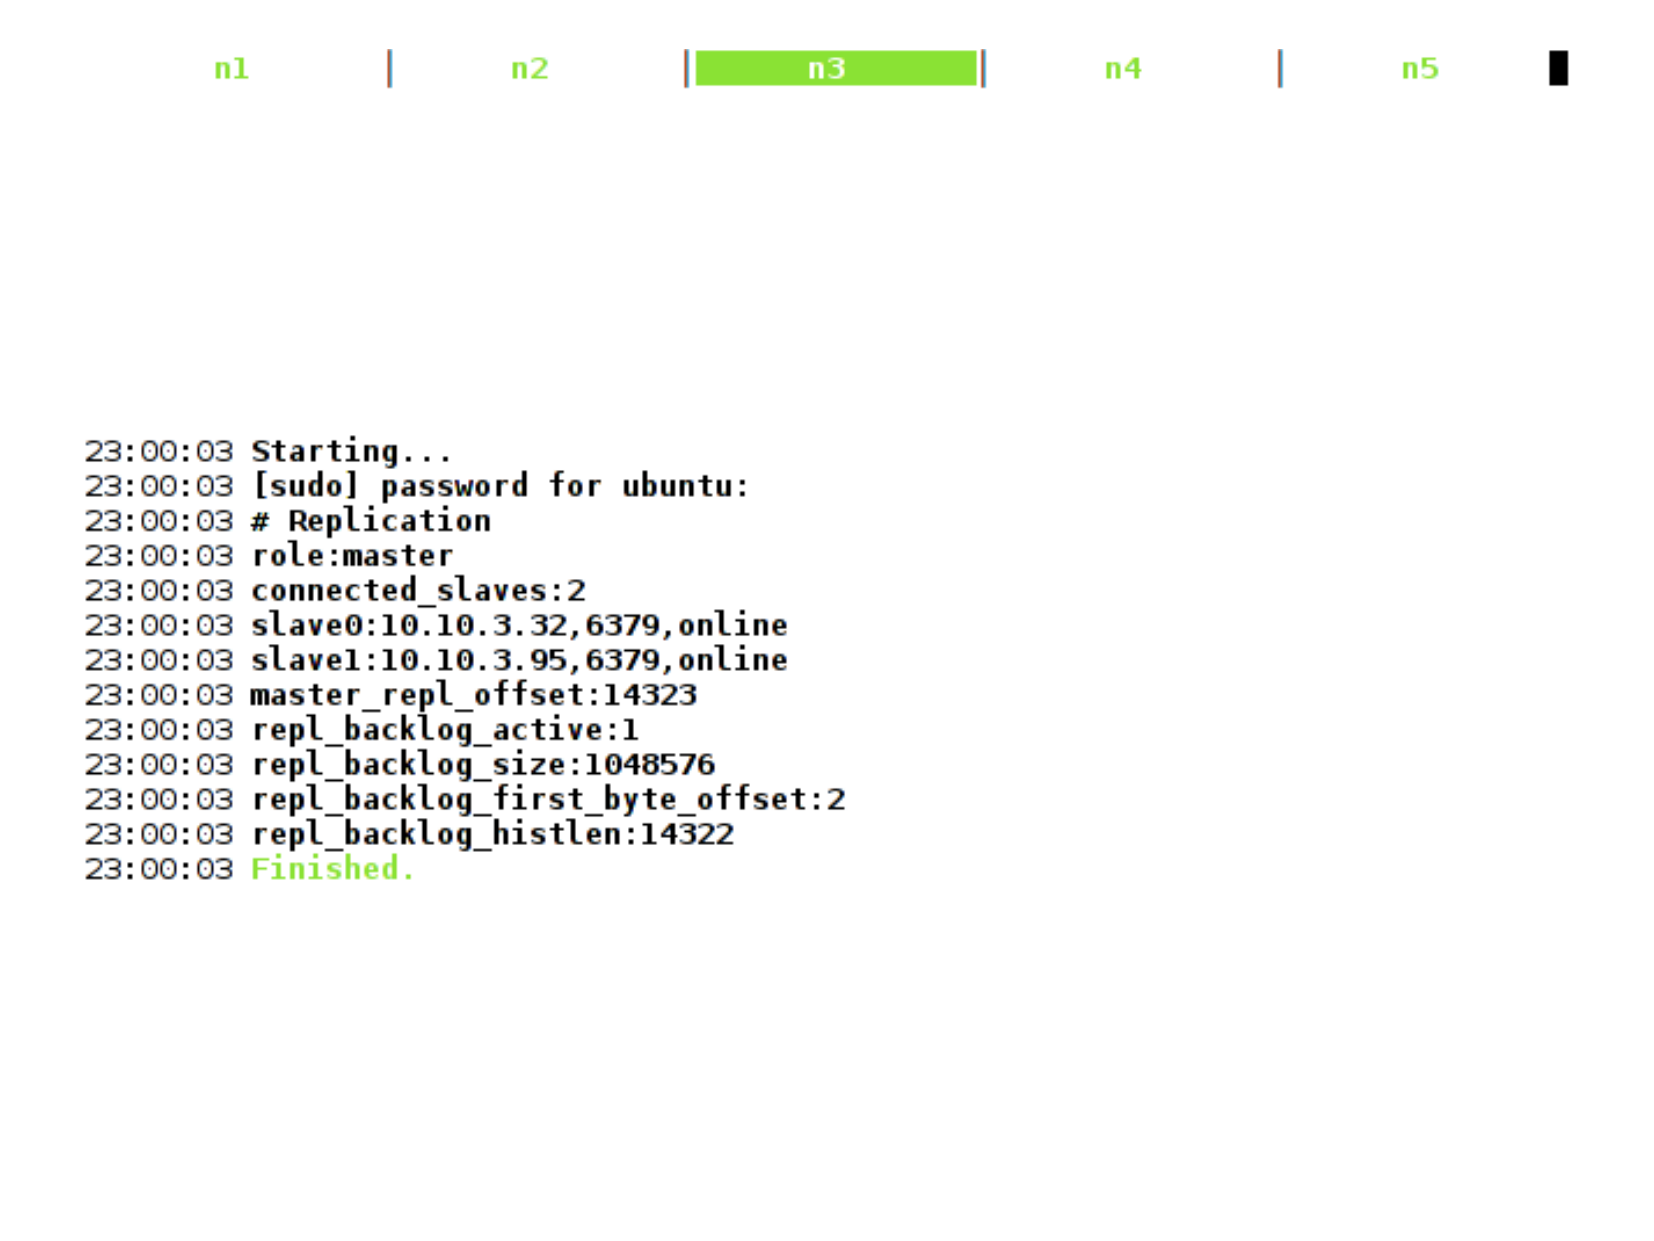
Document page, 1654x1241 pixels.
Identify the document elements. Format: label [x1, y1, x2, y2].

picture [82, 49, 1571, 889]
